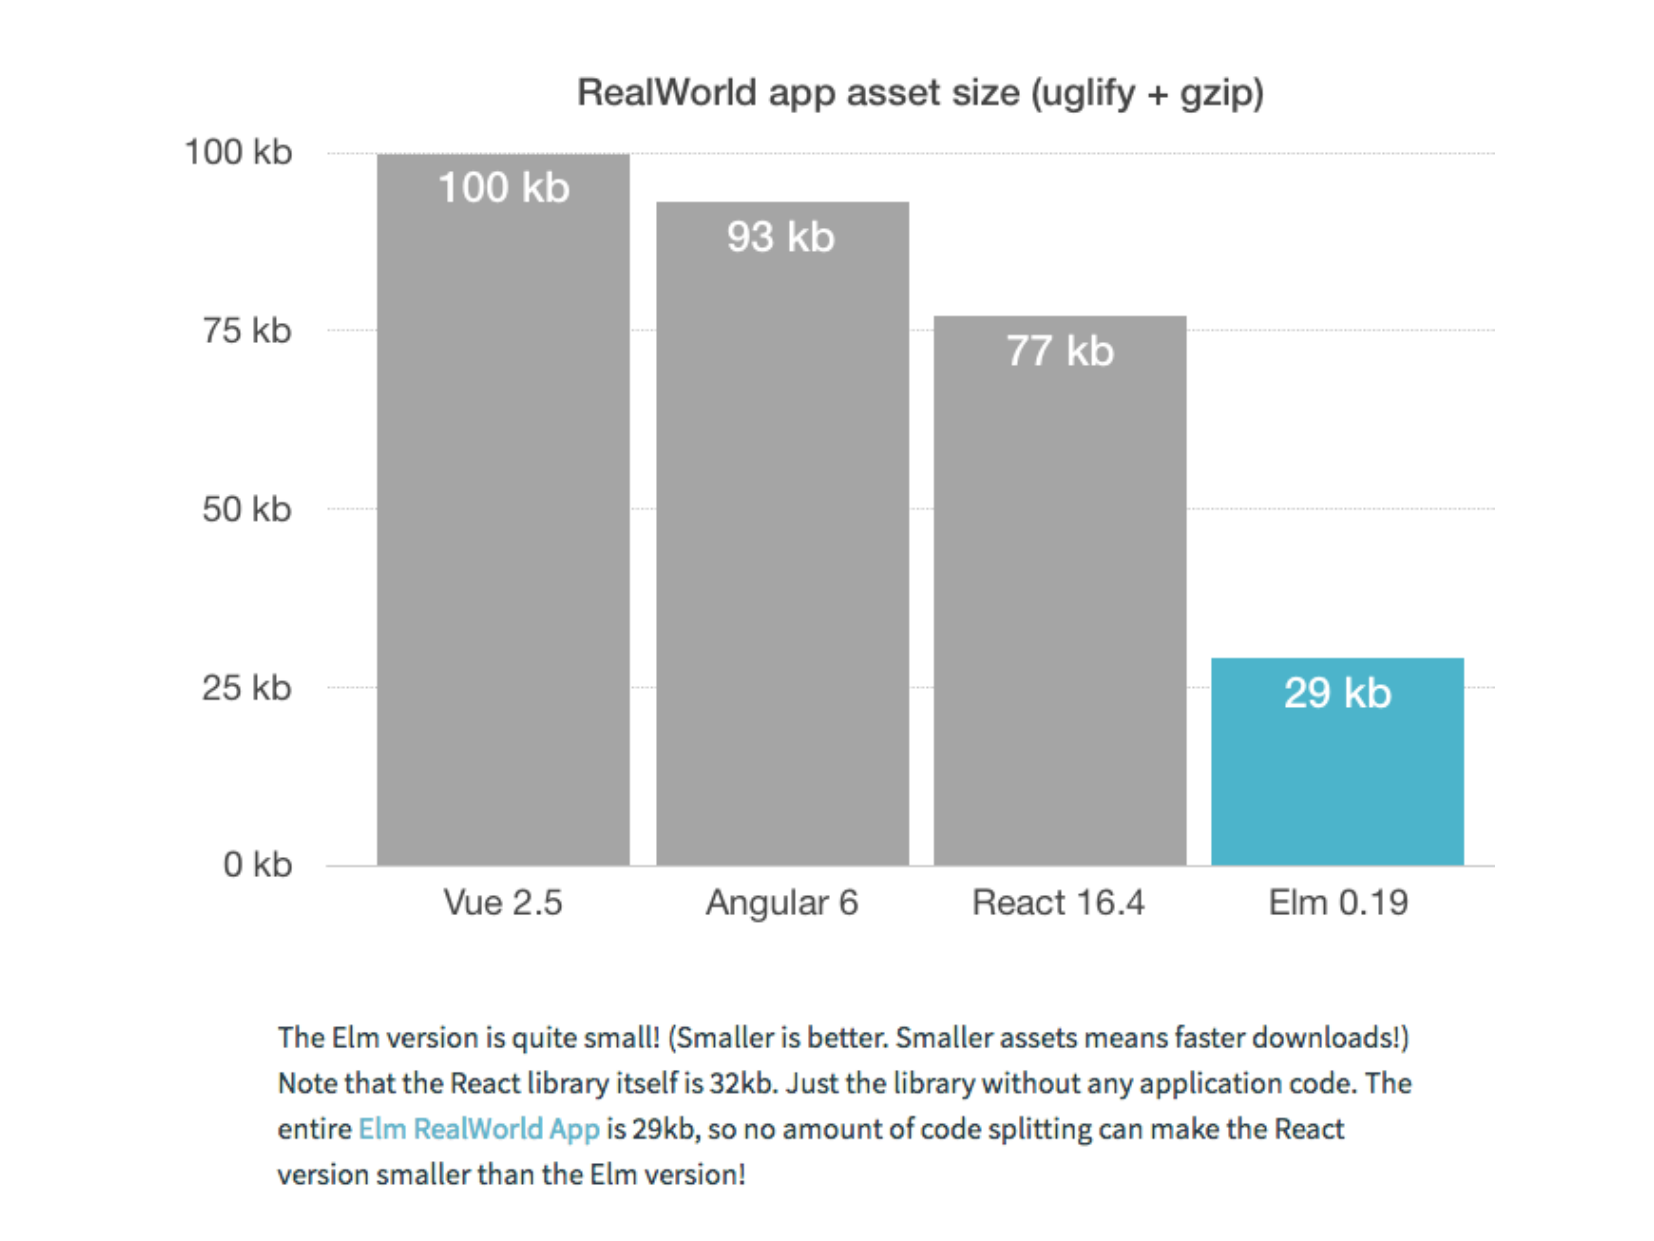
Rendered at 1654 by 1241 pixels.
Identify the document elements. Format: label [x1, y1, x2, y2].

picture [159, 37, 1495, 1202]
